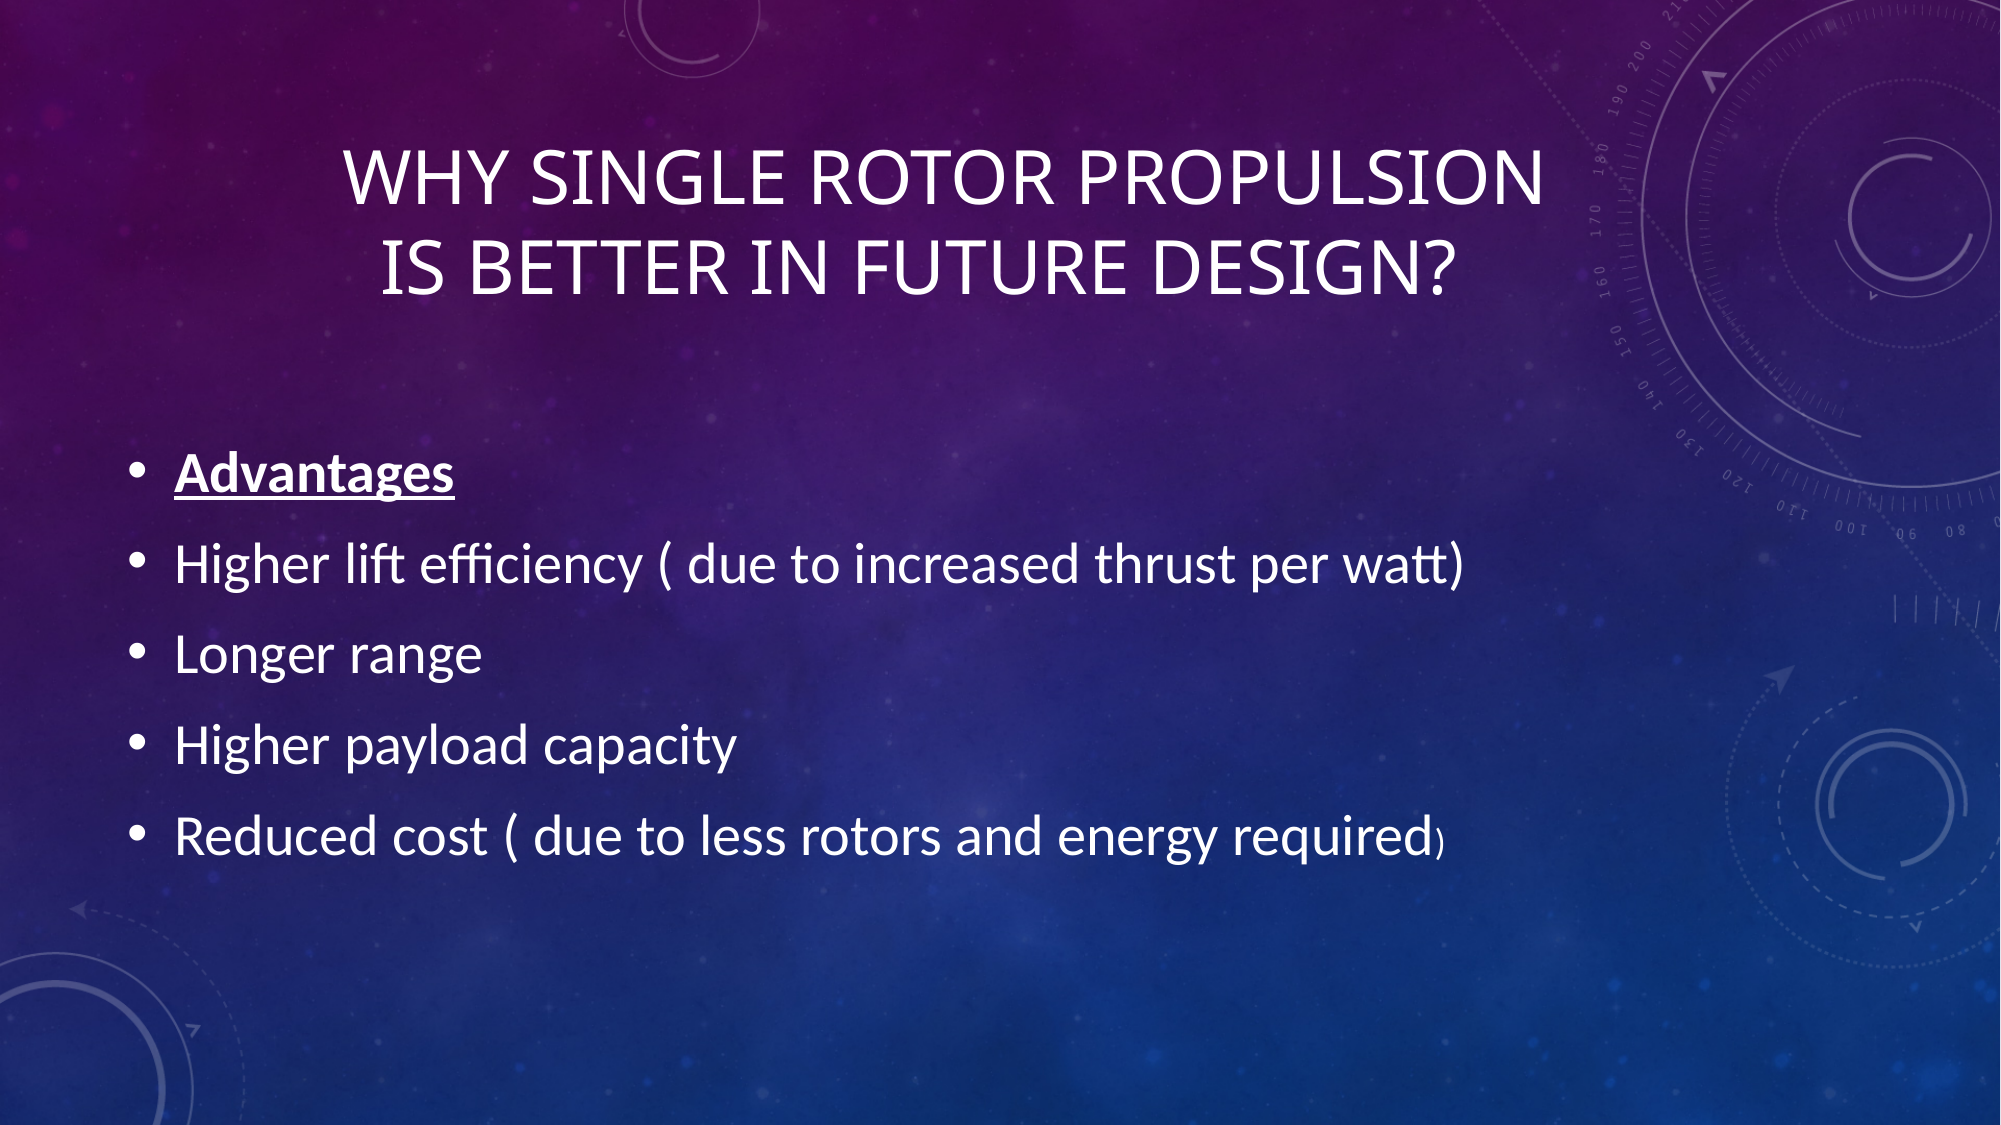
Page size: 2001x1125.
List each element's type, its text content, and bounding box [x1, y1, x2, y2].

title WHY Single rotor propulsion is better in future design? [112, 99, 1775, 339]
picture [0, 0, 2001, 1125]
list Advantages Higher lift efficiency ( due to increased thrust per watt) Longer range Higher payload capacity Reduced cost ( due to less rotors and energy required) [112, 351, 1775, 950]
